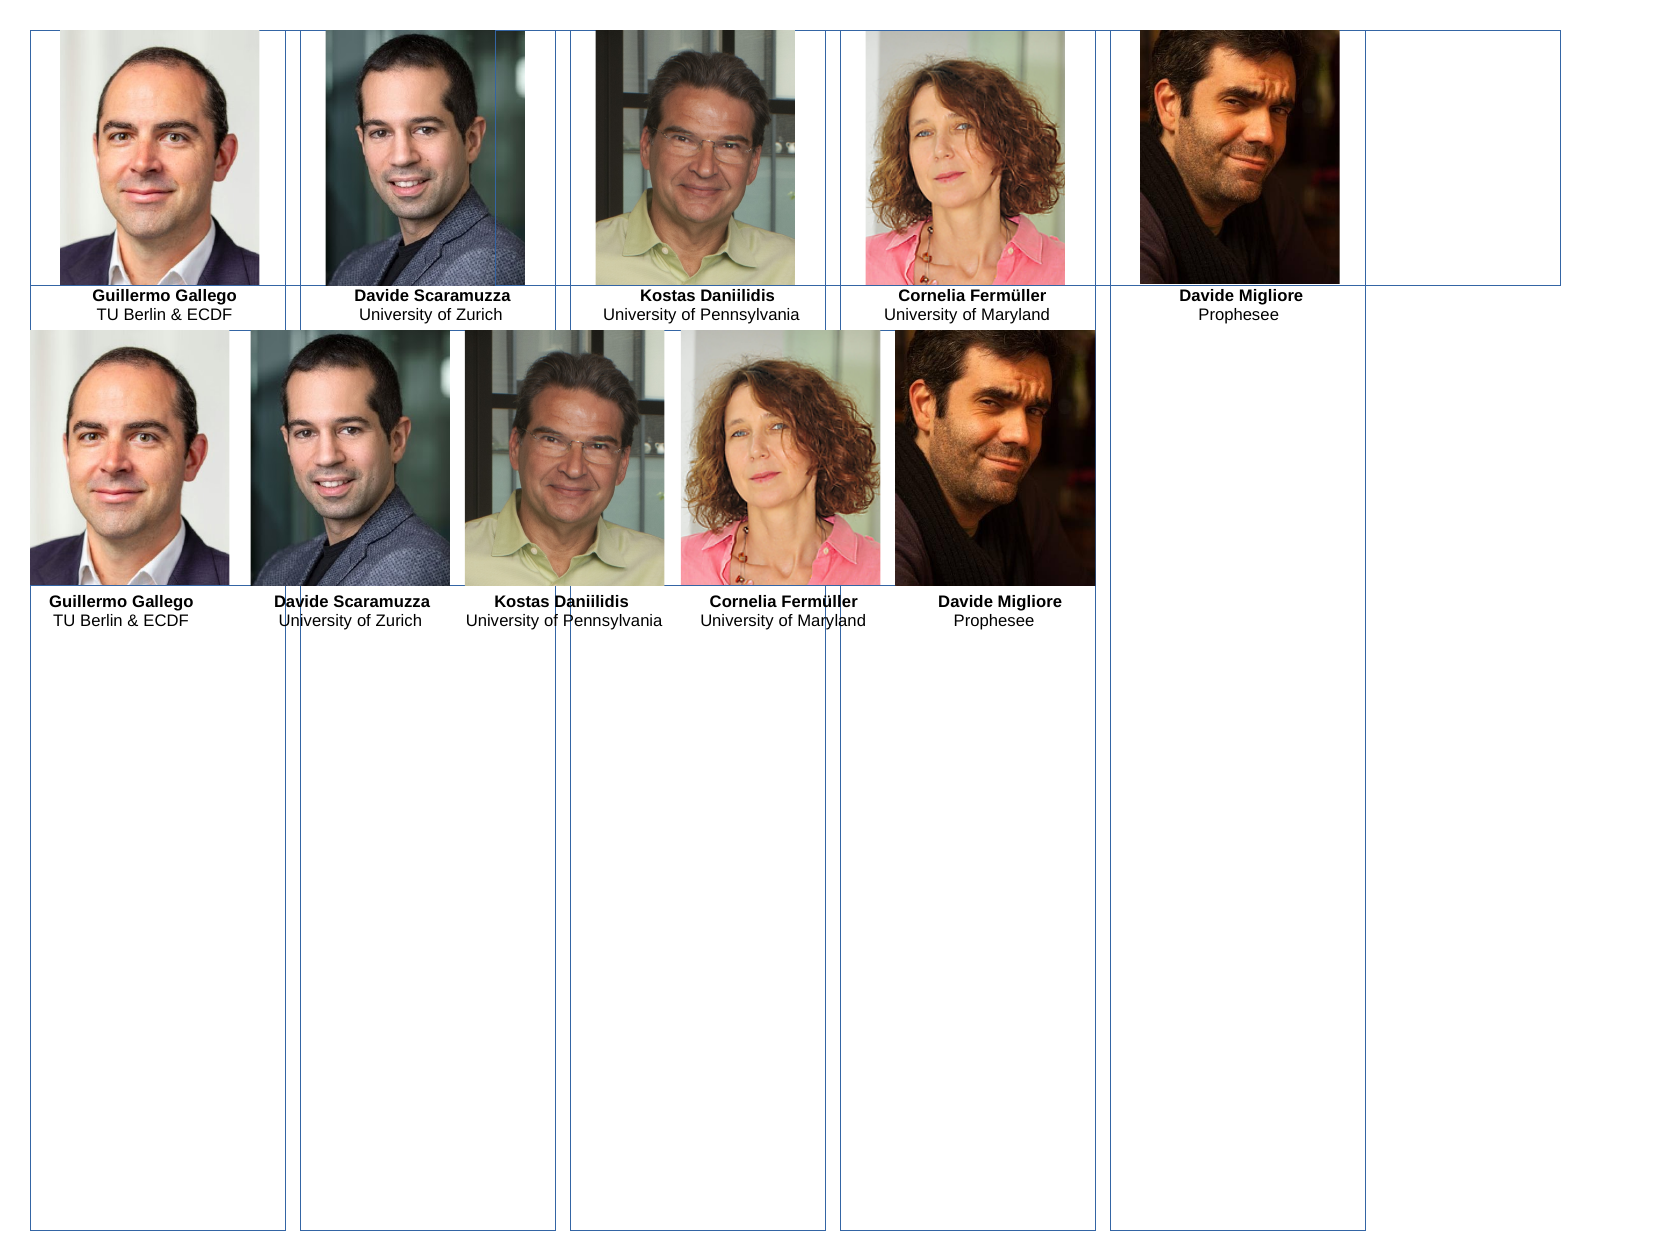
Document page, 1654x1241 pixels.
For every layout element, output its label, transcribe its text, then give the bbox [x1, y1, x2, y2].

text_box Guillermo Gallego Davide Scaramuzza Kostas Daniilidis Cornelia Fermüller Davide Migliore TU Berlin & ECDF University of Zurich University of Pennsylvania University of Maryland Prophesee [1111, 286, 1319, 332]
picture [30, 330, 230, 585]
picture [1140, 30, 1340, 284]
picture [250, 330, 451, 585]
picture [895, 330, 1096, 585]
text_box Guillermo Gallego Davide Scaramuzza Kostas Daniilidis Cornelia Fermüller Davide Migliore TU Berlin & ECDF University of Zurich University of Pennsylvania University of Maryland Prophesee [25, 279, 1110, 332]
picture [595, 30, 796, 285]
picture [464, 330, 665, 585]
picture [496, 31, 526, 285]
picture [60, 30, 260, 286]
picture [680, 330, 881, 585]
picture [325, 30, 495, 286]
text_box Guillermo Gallego Davide Scaramuzza Kostas Daniilidis Cornelia Fermüller Davide Migliore TU Berlin & ECDF University of Zurich University of Pennsylvania University of Maryland Prophesee [0, 585, 1276, 638]
picture [865, 31, 1066, 285]
